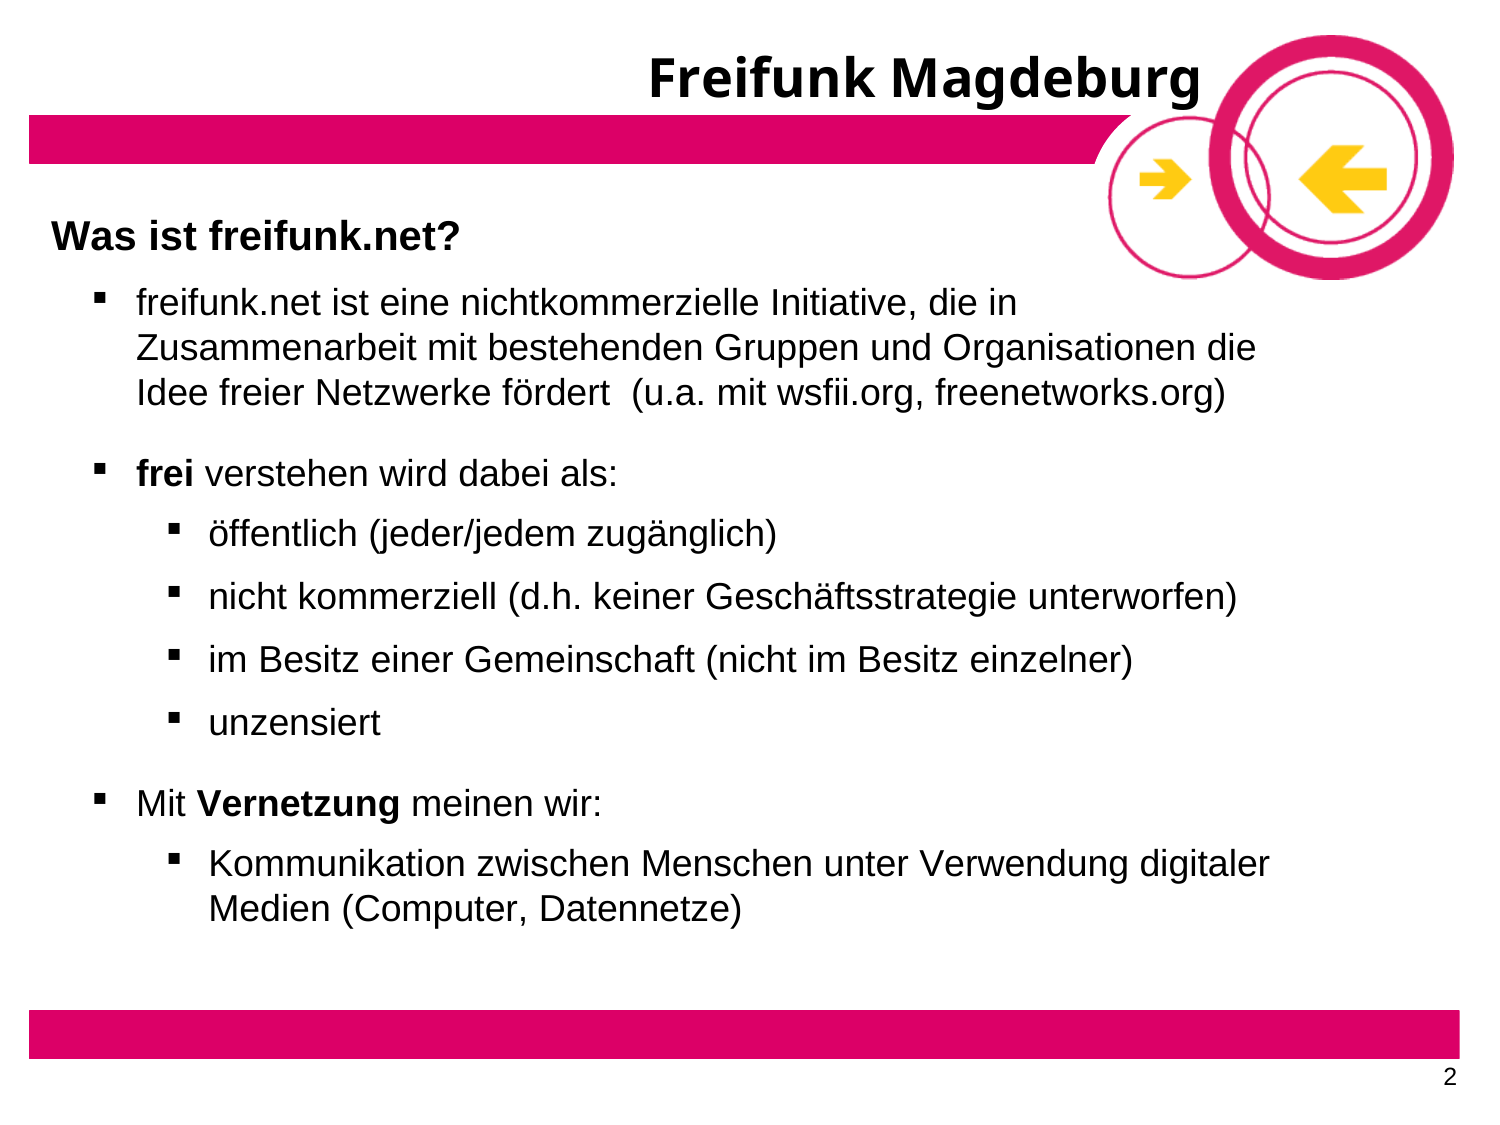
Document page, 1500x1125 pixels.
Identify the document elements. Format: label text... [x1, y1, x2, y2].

text_box freifunk.net ist eine nichtkommerzielle Initiative, die in Zusammenarbeit mit bestehenden Gruppen und Organisationen die Idee freier Netzwerke fördert (u.a. mit wsfii.org, freenetworks.org) frei verstehen wird dabei als: öffentlich (jeder/jedem zugänglich) nicht kommerziell (d.h. keiner Geschäftsstrategie unterworfen) im Besitz einer Gemeinschaft (nicht im Besitz einzelner) unzensiert Mit Vernetzung meinen wir: Kommunikation zwischen Menschen unter Verwendung digitaler Medien (Computer, Datennetze) [61, 278, 1291, 1071]
text_box Was ist freifunk.net? [51, 209, 1044, 289]
picture [1107, 35, 1454, 280]
